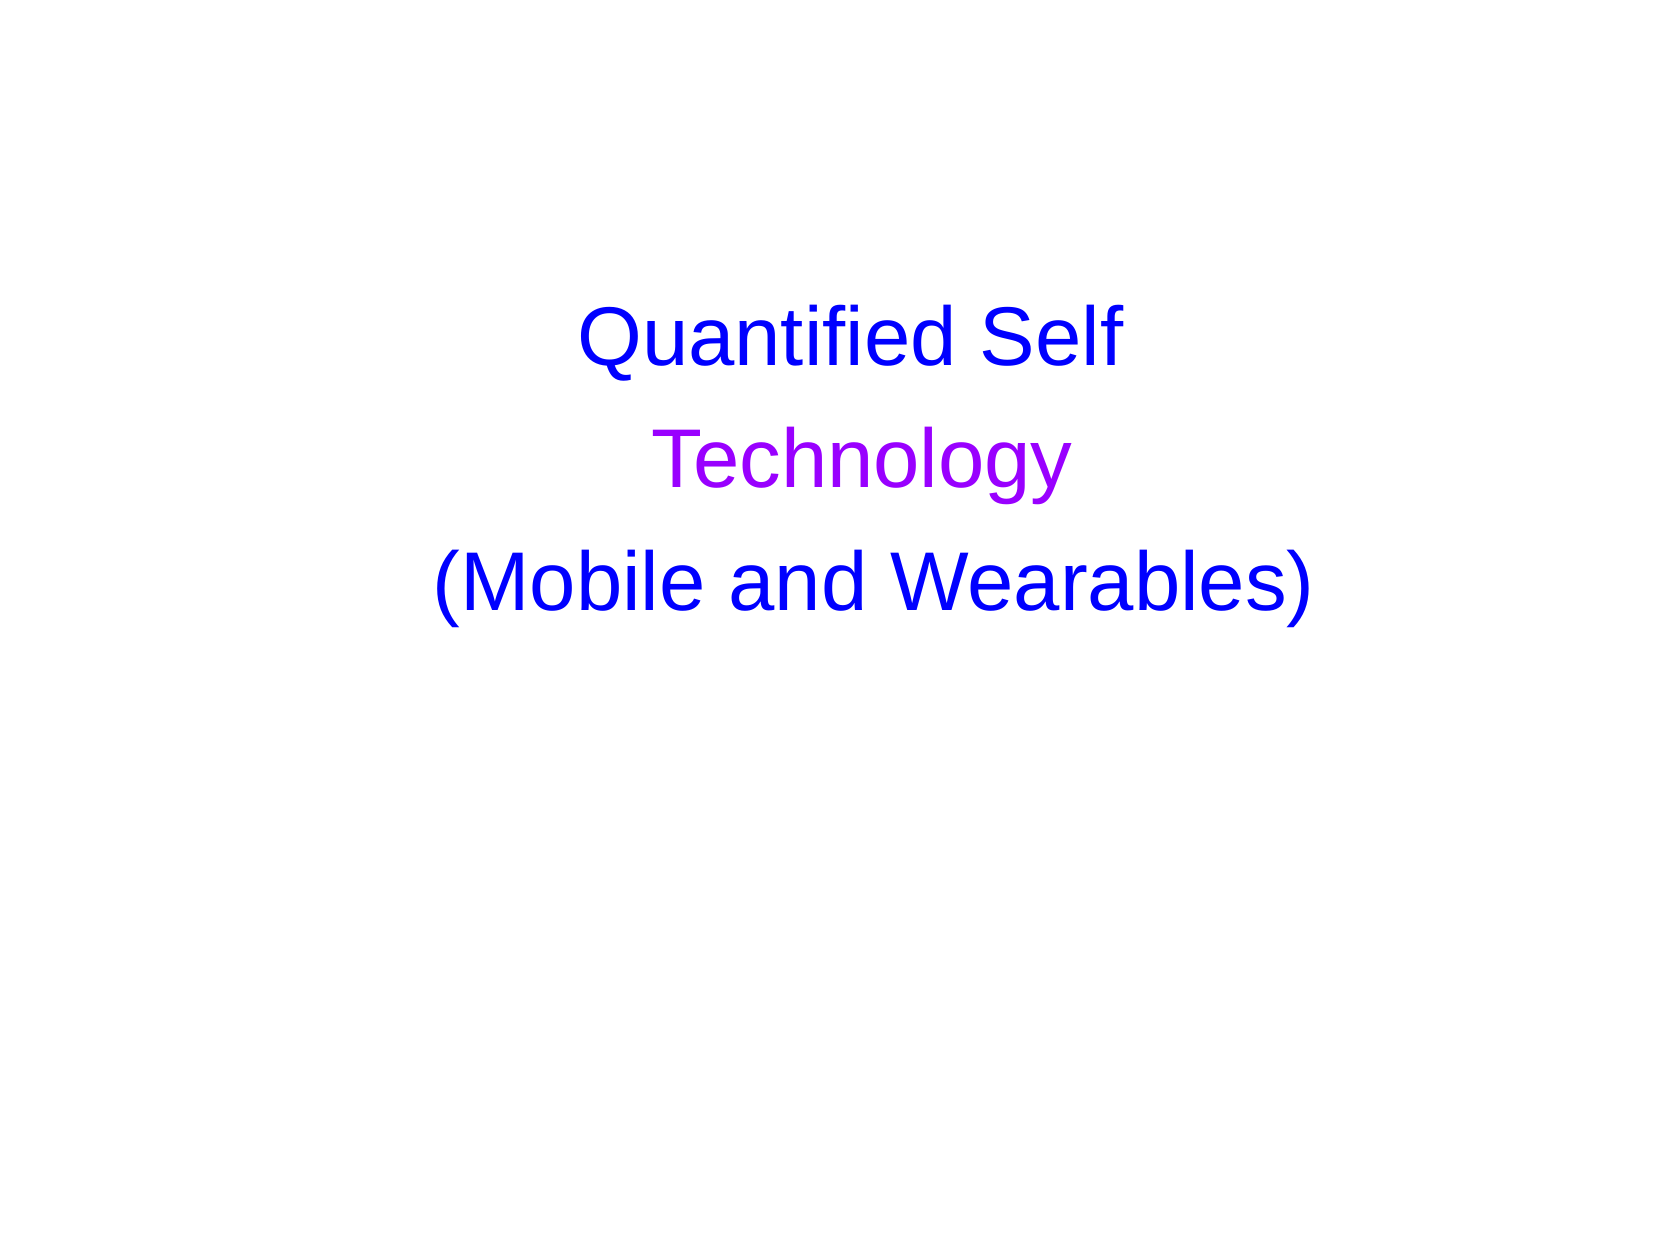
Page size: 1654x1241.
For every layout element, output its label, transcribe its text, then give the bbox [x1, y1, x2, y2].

list Quantified Self Technology (Mobile and Wearables) [82, 290, 1571, 1010]
